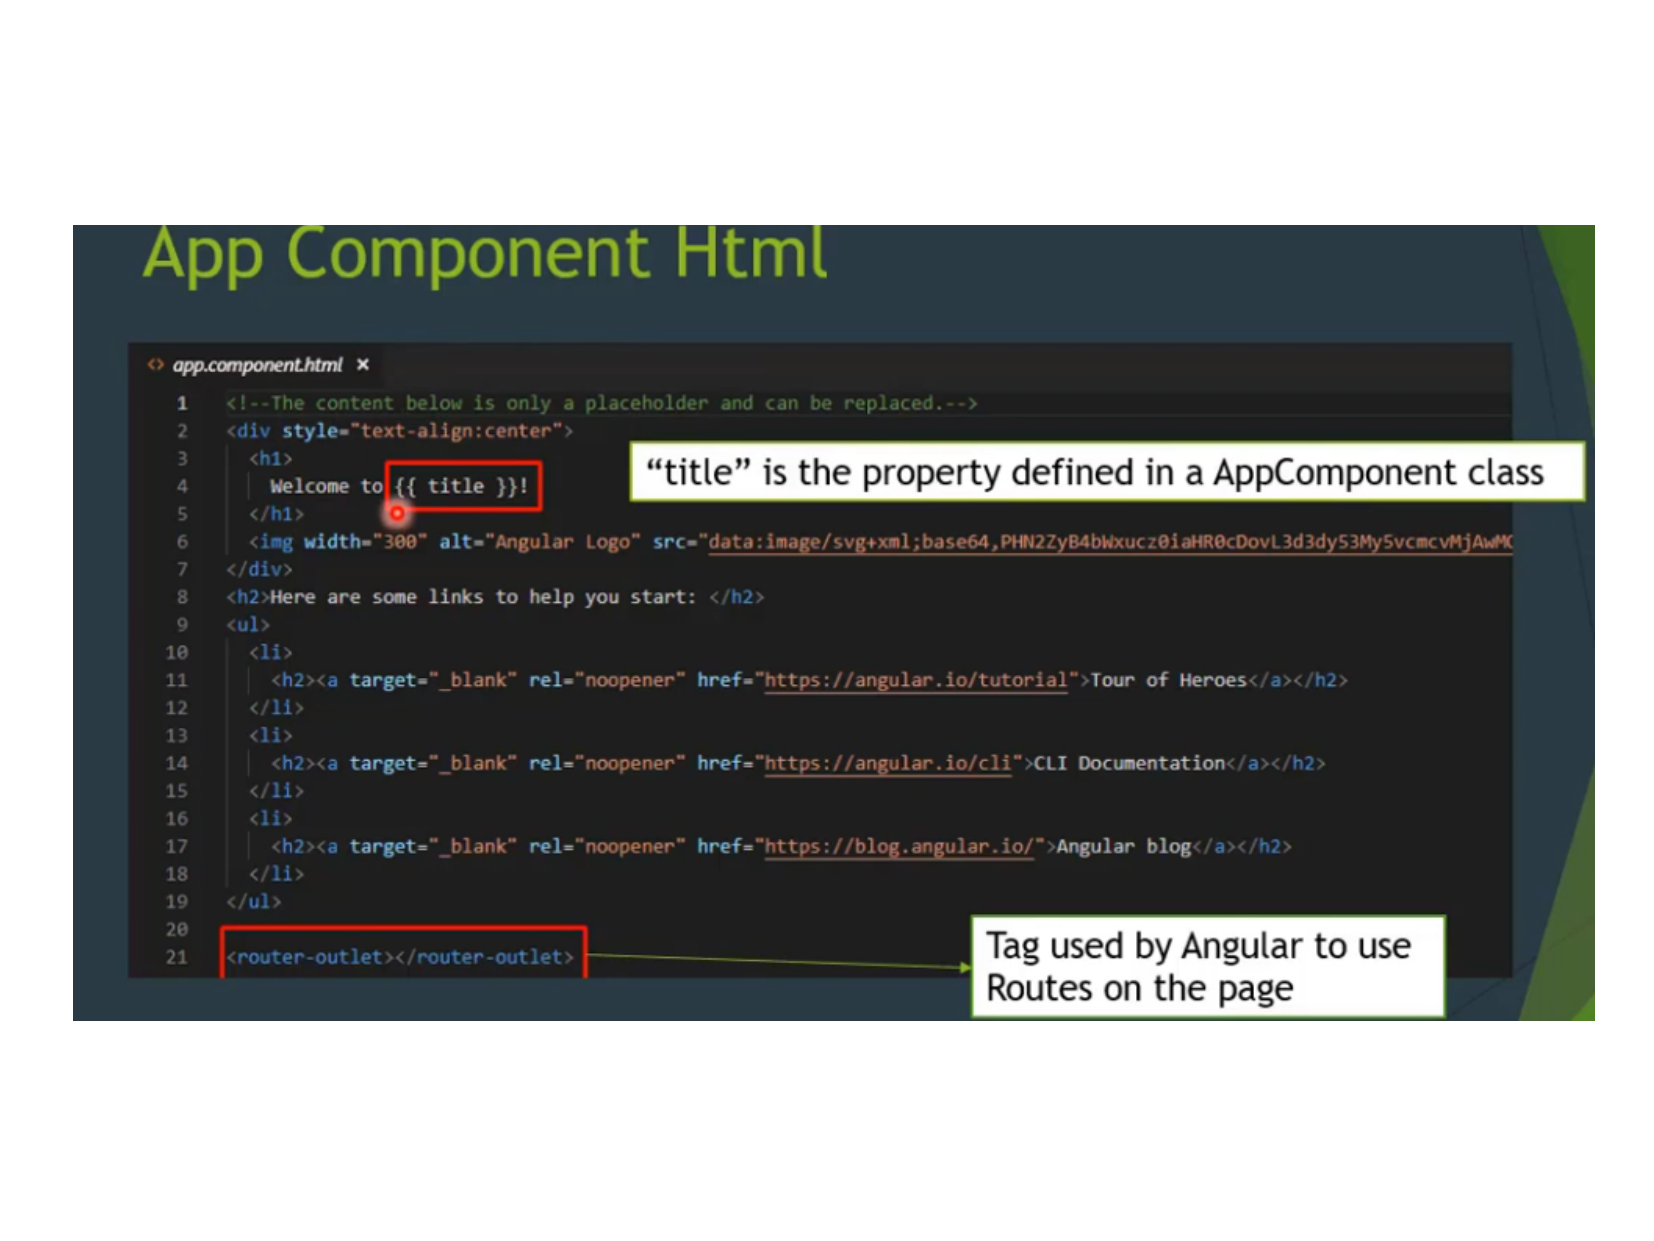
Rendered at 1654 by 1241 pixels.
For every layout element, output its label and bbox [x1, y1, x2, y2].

picture [73, 225, 1595, 1021]
